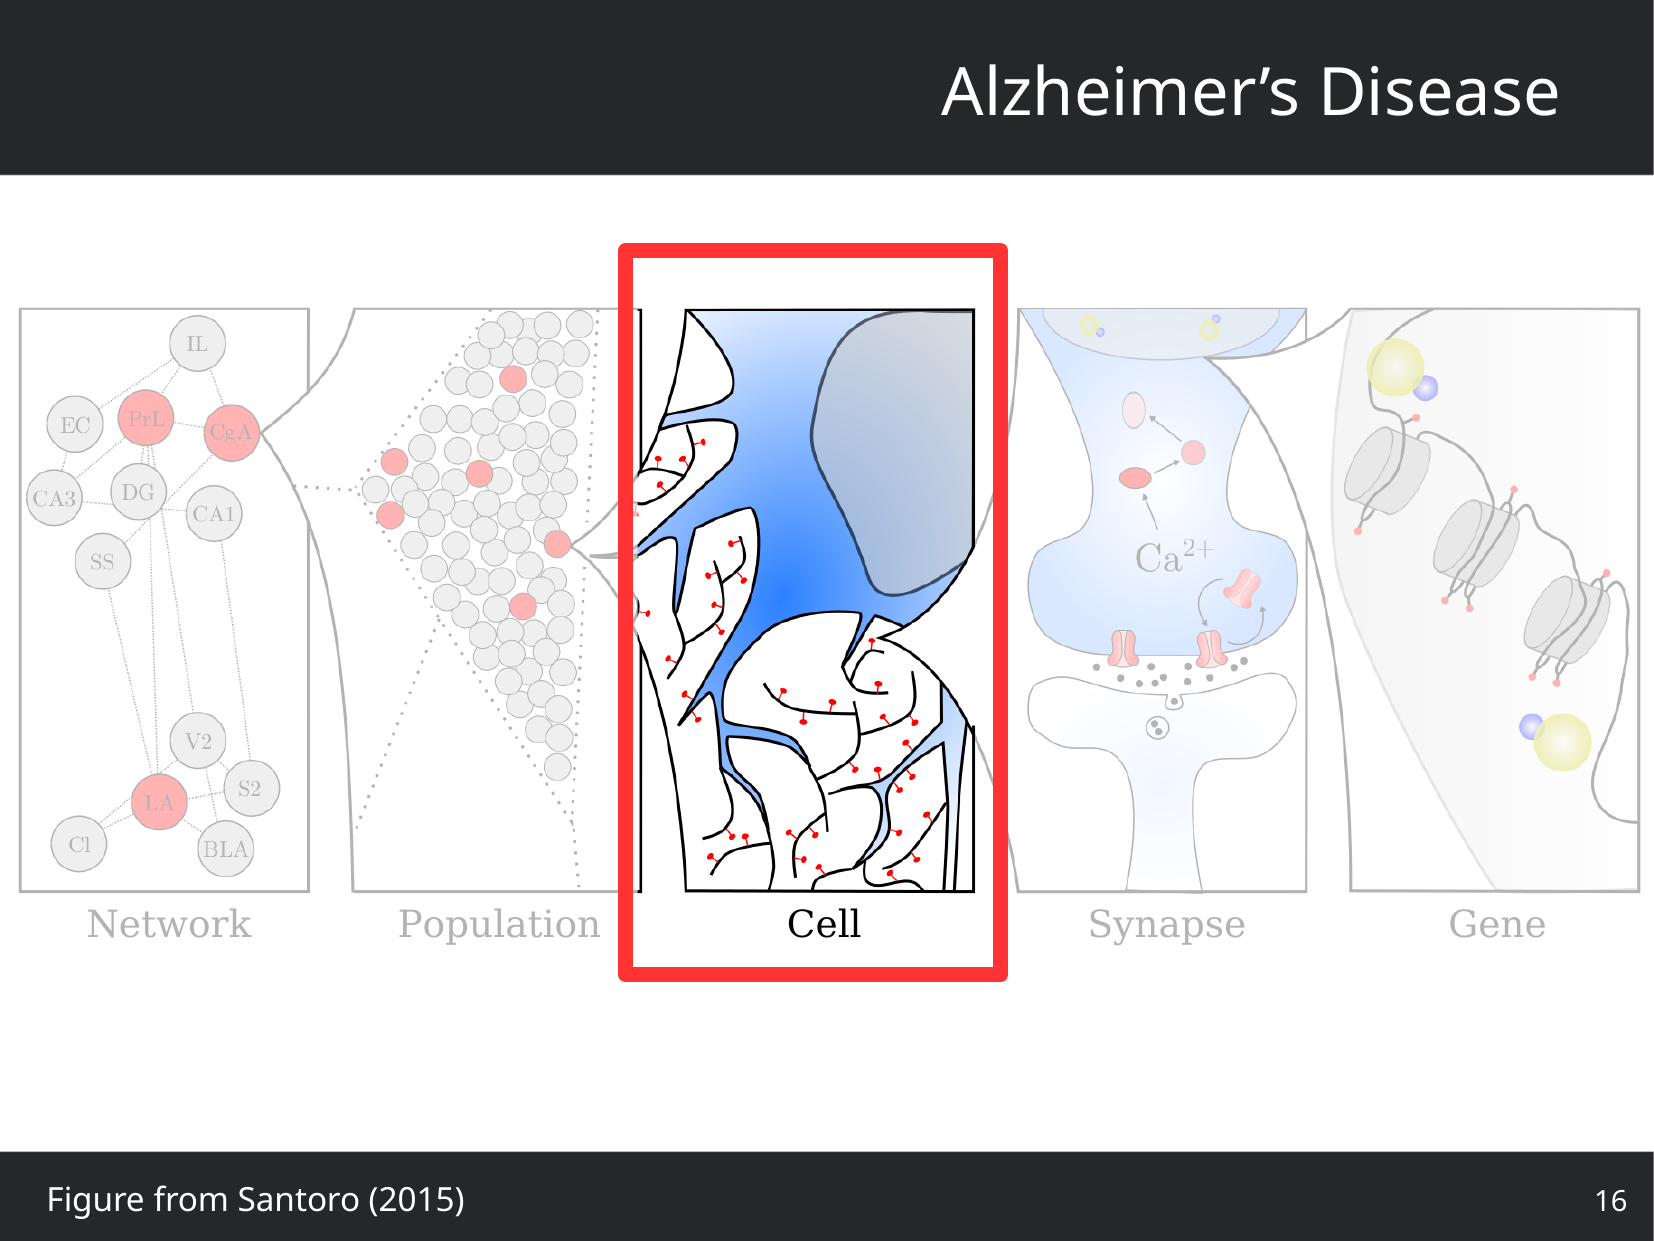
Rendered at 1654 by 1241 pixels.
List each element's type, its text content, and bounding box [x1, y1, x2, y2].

text_box [633, 262, 993, 967]
text_box Figure from Santoro (2015) [31, 1168, 1607, 1225]
text_box [1008, 262, 1650, 975]
picture [0, 0, 1654, 1241]
picture [633, 258, 993, 262]
text_box Alzheimer’s Disease [88, 36, 1577, 134]
text_box Cell [693, 900, 956, 953]
text_box [0, 262, 618, 975]
picture [637, 300, 975, 901]
